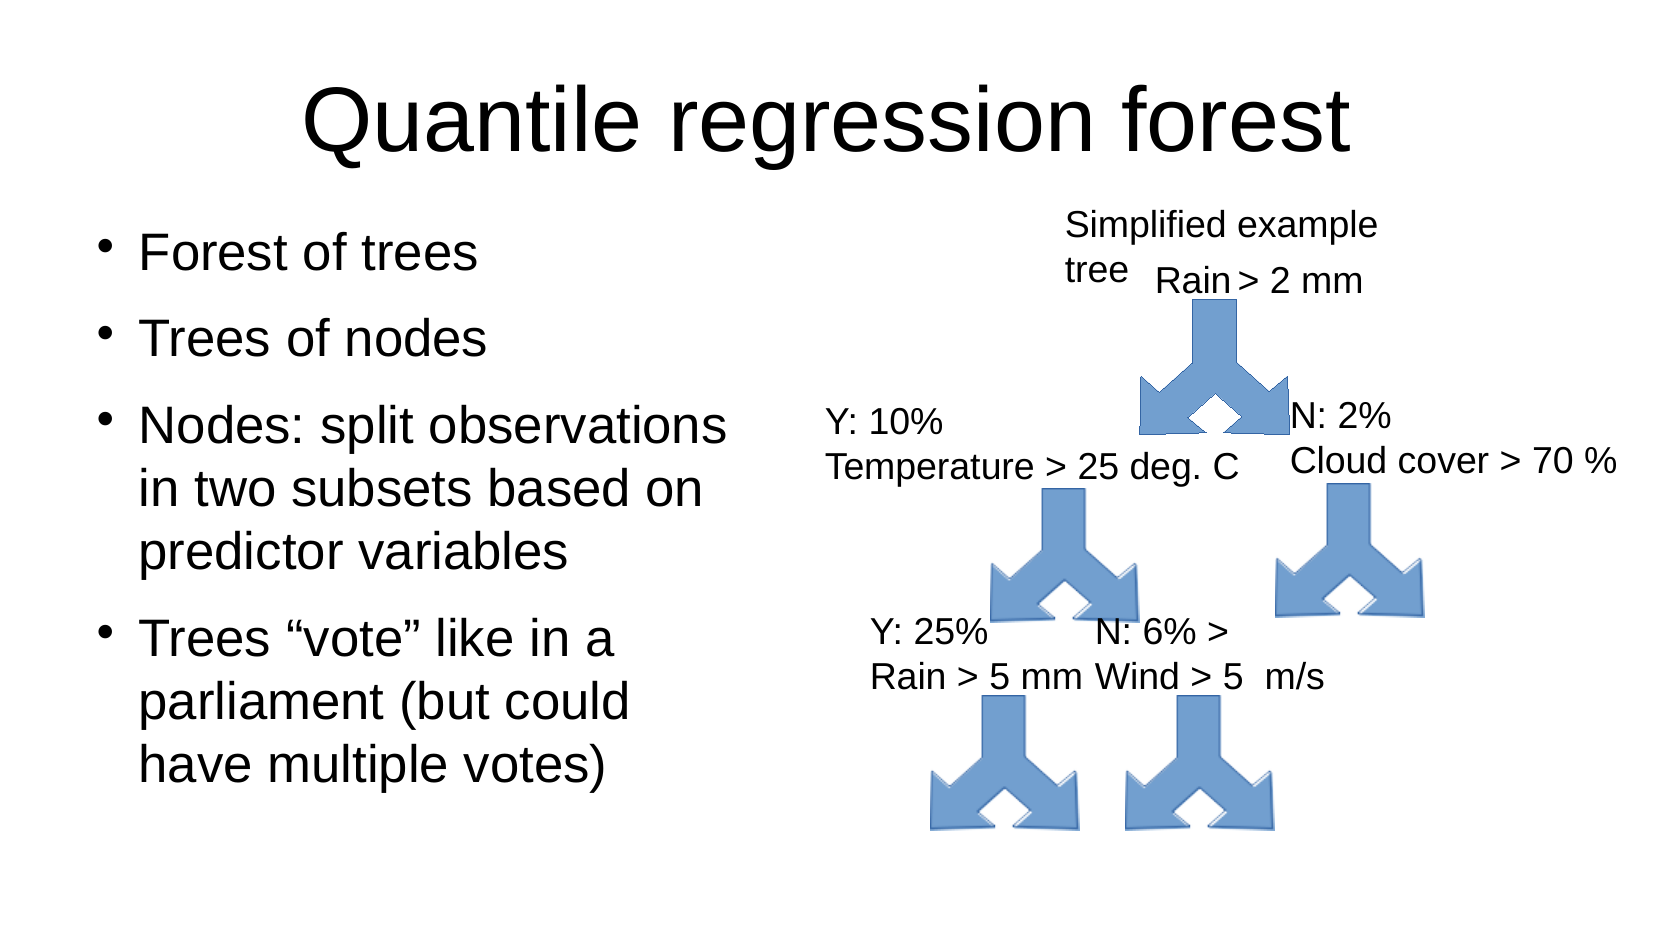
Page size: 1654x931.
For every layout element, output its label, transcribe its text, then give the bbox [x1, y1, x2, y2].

text_box [1161, 346, 1268, 390]
picture [930, 714, 1080, 831]
text_box [1279, 376, 1288, 383]
text_box Y: 25% Rain > 5 mm [855, 600, 1111, 714]
picture [1275, 483, 1425, 618]
text_box Y: 10% Temperature > 25 deg. C [810, 390, 1275, 484]
text_box N: 2% Cloud cover > 70 % [1275, 383, 1636, 495]
text_box Simplified example tree [1050, 192, 1421, 250]
text_box Quantile regression forest [82, 37, 1571, 193]
text_box Forest of trees Trees of nodes Nodes: split observations in two subsets based on predictor variables Trees “vote” like in a parliament (but could have multiple votes) [82, 217, 735, 810]
text_box N: 6% > Wind > 5 m/s [1080, 600, 1351, 712]
picture [990, 488, 1140, 600]
picture [1125, 712, 1275, 831]
text_box Rain > 2 mm [1140, 248, 1456, 346]
text_box [1140, 376, 1157, 390]
